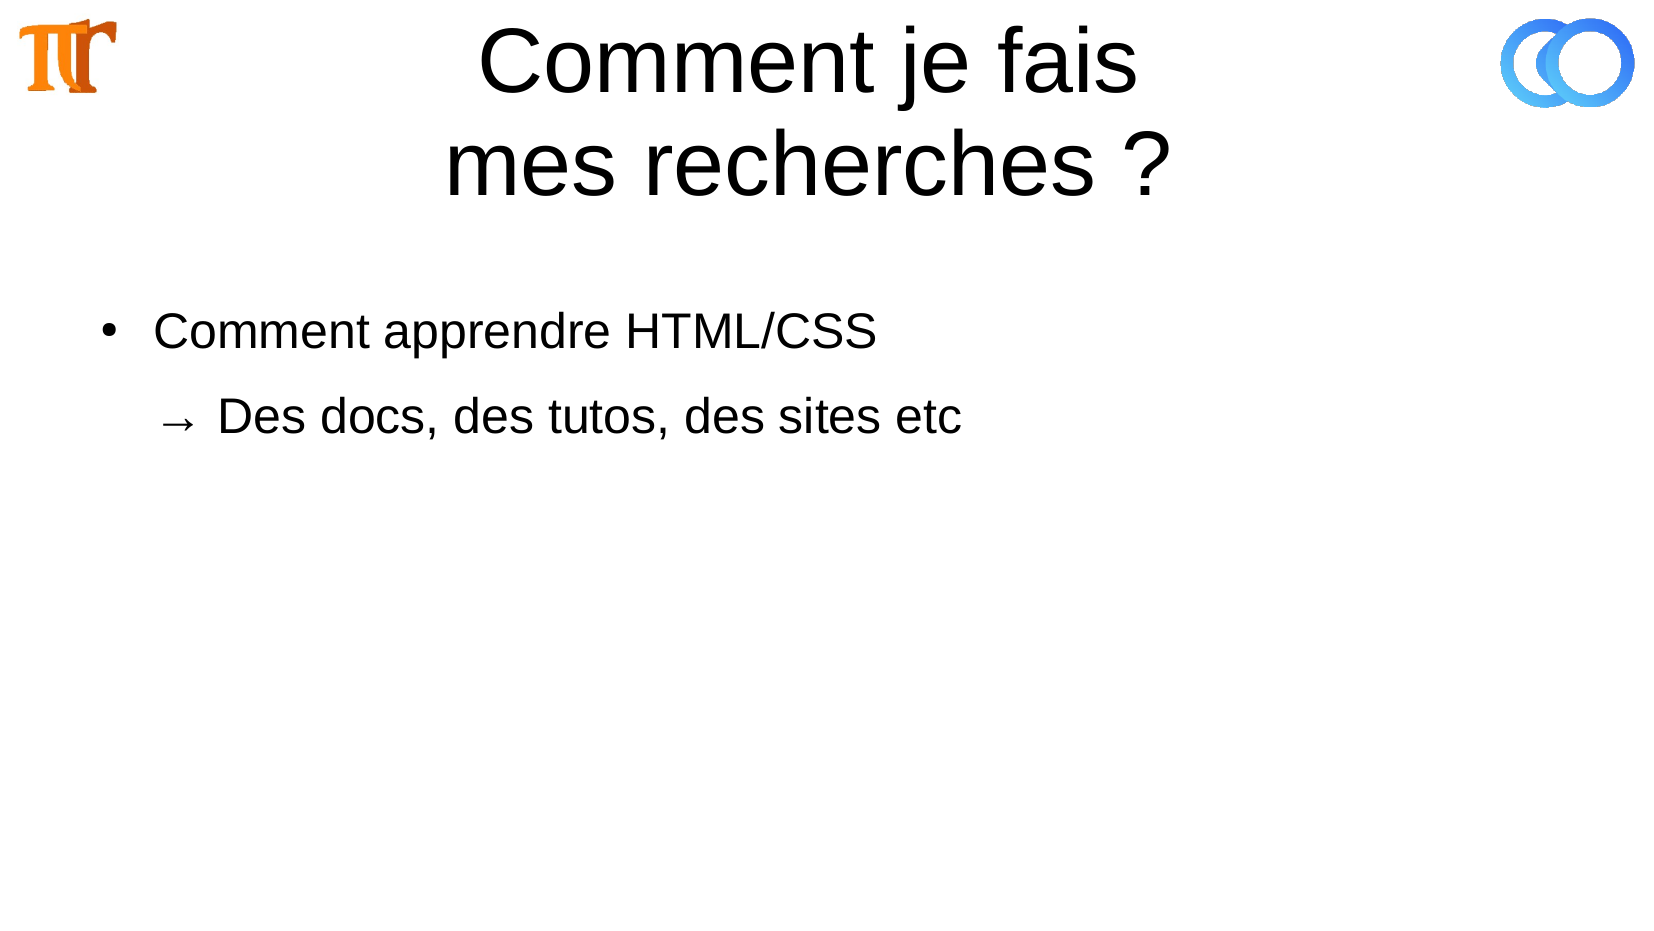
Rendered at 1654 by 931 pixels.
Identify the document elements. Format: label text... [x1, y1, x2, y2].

picture [1450, 0, 1654, 142]
title Comment je fais mes recherches ? [64, 9, 1554, 215]
list Comment apprendre HTML/CSS → Des docs, des tutos, des sites etc [82, 217, 1571, 758]
picture [17, 5, 119, 107]
